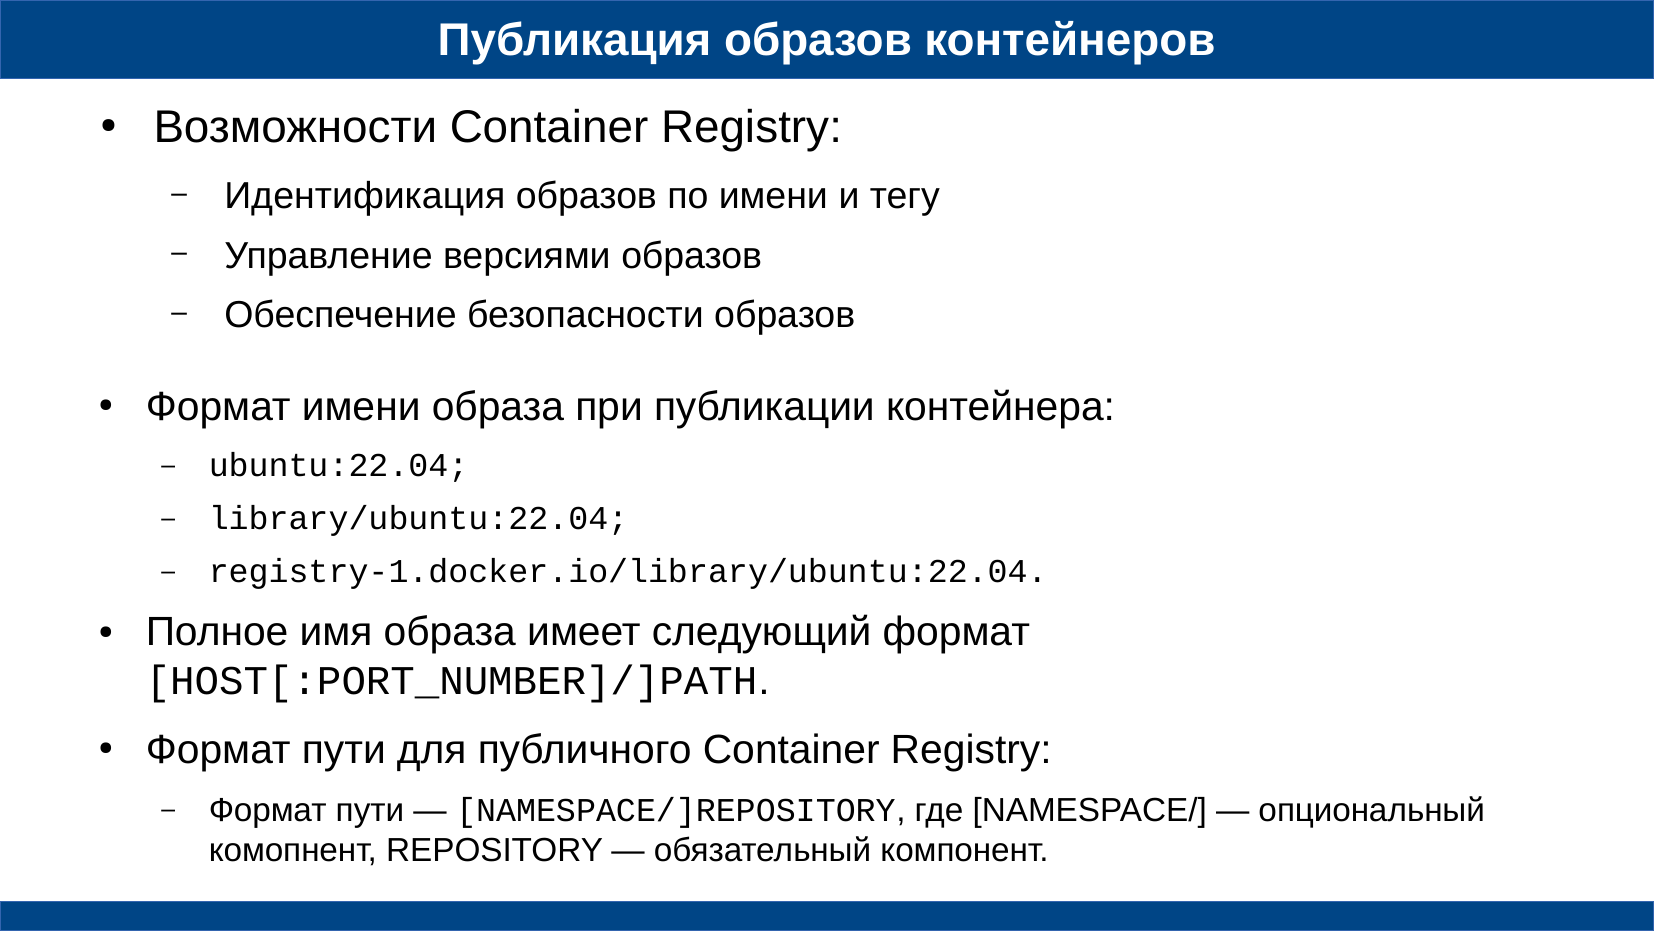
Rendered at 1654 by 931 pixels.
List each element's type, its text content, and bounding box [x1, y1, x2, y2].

list Формат имени образа при публикации контейнера: ubuntu:22.04; library/ubuntu:22.04; registry-1.docker.io/library/ubuntu:22.04. Полное имя образа имеет следующий формат [HOST[:PORT_NUMBER]/]PATH. Формат пути для публичного Container Registry: Формат пути — [NAMESPACE/]REPOSITORY, где [NAMESPACE/] — опциональный комопнент, REPOSITORY — обязательный компонент. [82, 382, 1571, 871]
list Возможности Container Registry: Идентификация образов по имени и тегу Управление версиями образов Обеспечение безопасности образов [82, 101, 1571, 359]
title Публикация образов контейнеров [0, 0, 1654, 79]
